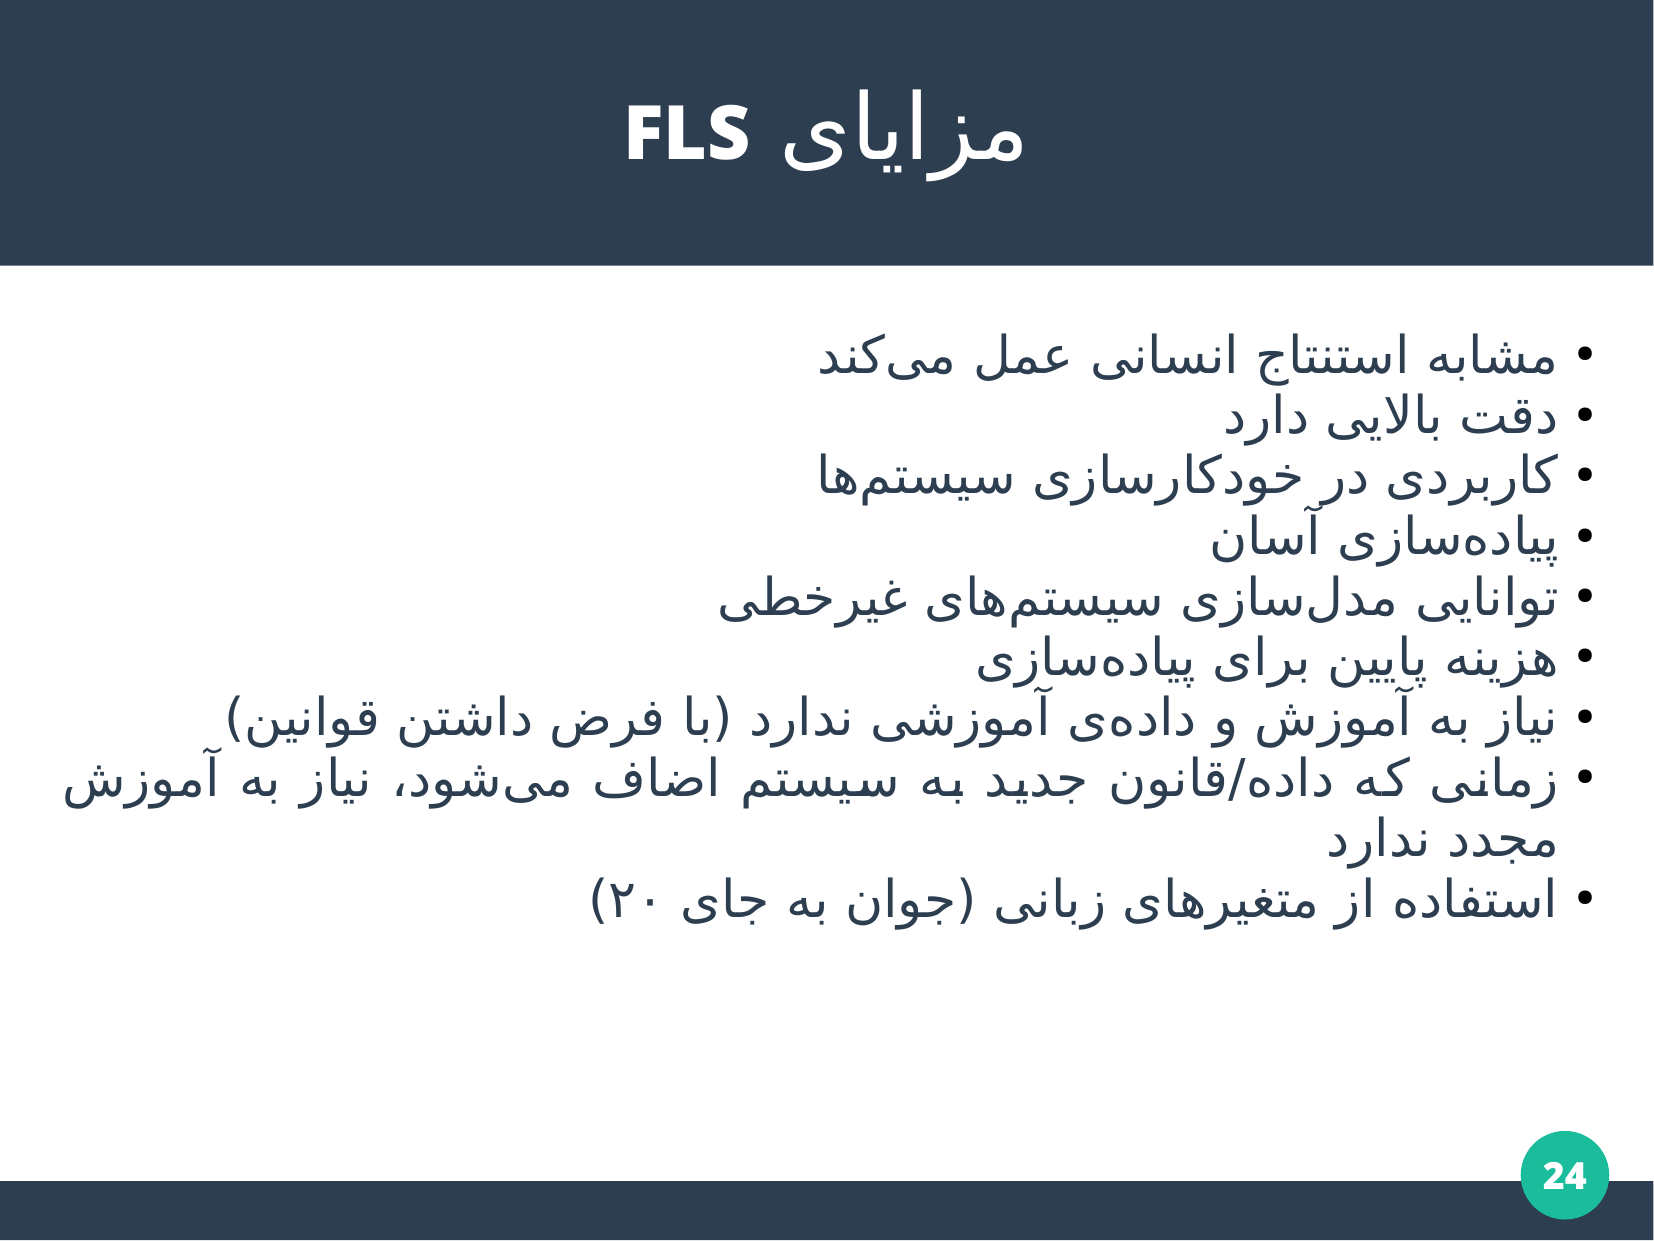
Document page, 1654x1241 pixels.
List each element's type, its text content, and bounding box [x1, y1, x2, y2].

title مزایای FLS [59, 49, 1595, 207]
subtitle مشابه استنتاج انسانی عمل می‌کند دقت بالایی دارد کاربردی در خودکارسازی سیستم‌ها پیاده‌سازی آسان توانایی مدل‌سازی سیستم‌های غیرخطی هزینه پایین برای پیاده‌سازی نیاز به آموزش و داده‌ی آموزشی ندارد (با فرض داشتن قوانین) زمانی که داده/قانون جدید به سیستم اضاف می‌شود، نیاز به آموزش مجدد ندارد استفاده از متغیرهای زبانی (جوان به جای ۲۰) [59, 324, 1595, 1152]
